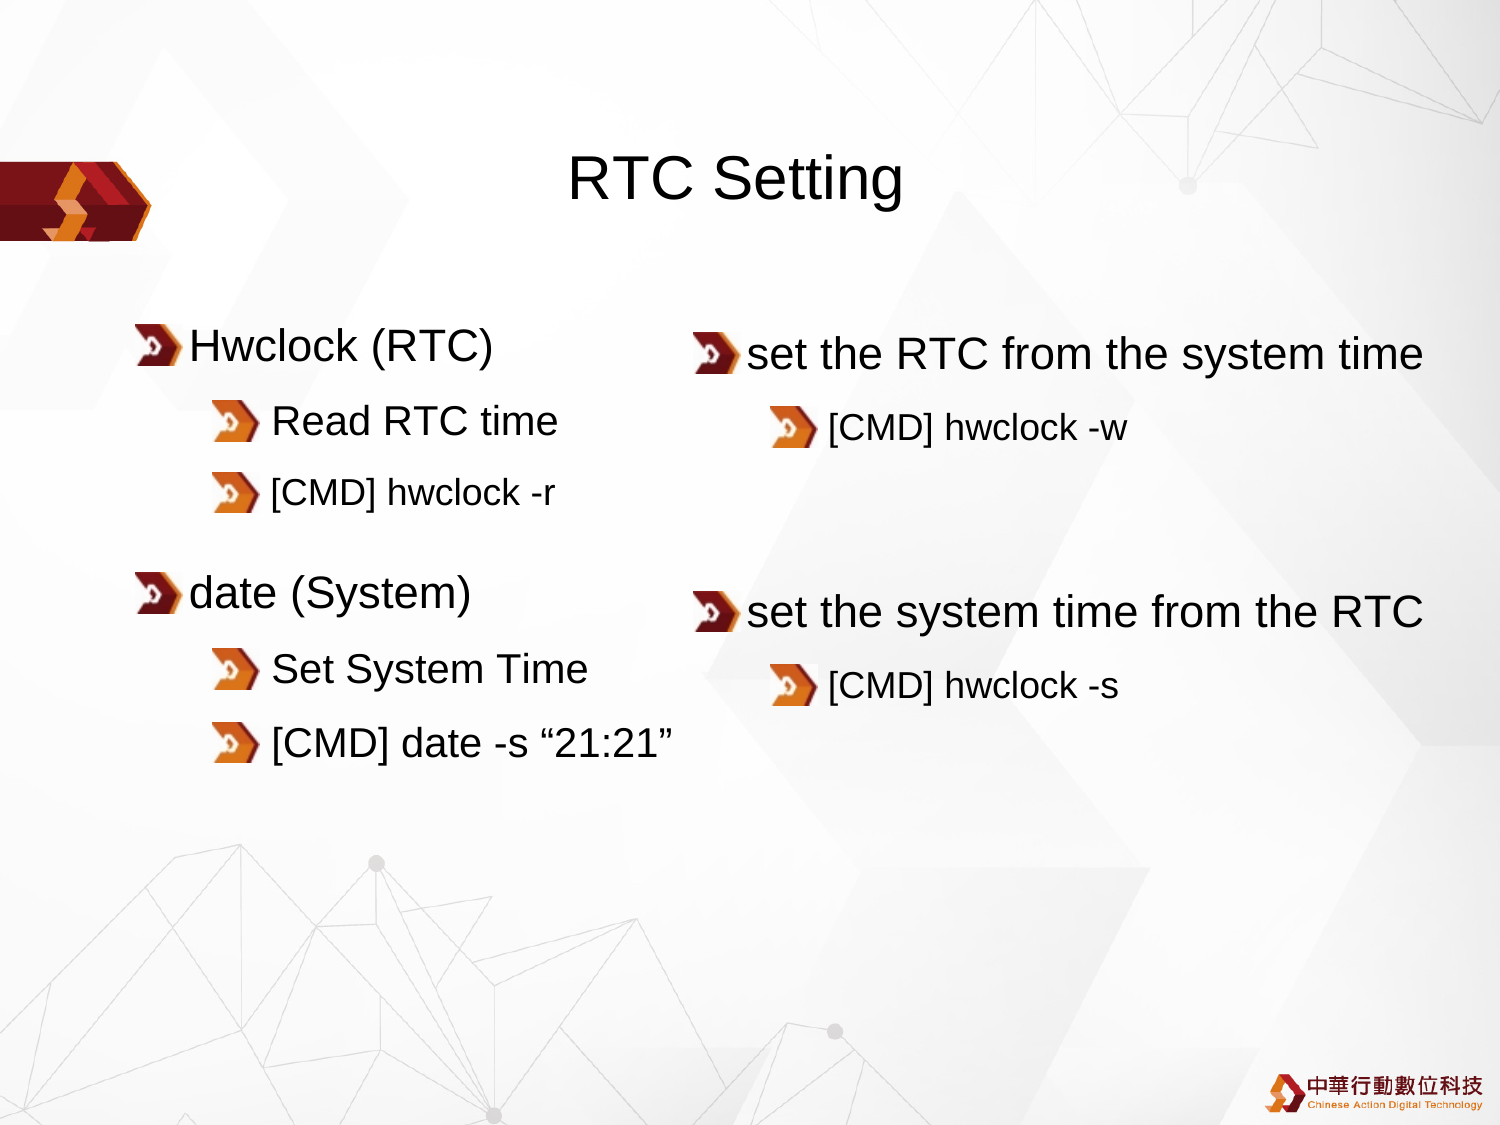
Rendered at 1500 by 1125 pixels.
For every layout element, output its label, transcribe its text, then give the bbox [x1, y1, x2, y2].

list Hwclock (RTC) Read RTC time [CMD] hwclock -r date (System) Set System Time [CMD] date -s “21:21” [118, 319, 731, 802]
picture [0, 0, 1500, 1125]
list set the RTC from the system time [CMD] hwclock -w set the system time from the RTC [CMD] hwclock -s [675, 327, 1495, 804]
title RTC Setting [107, 101, 1367, 255]
